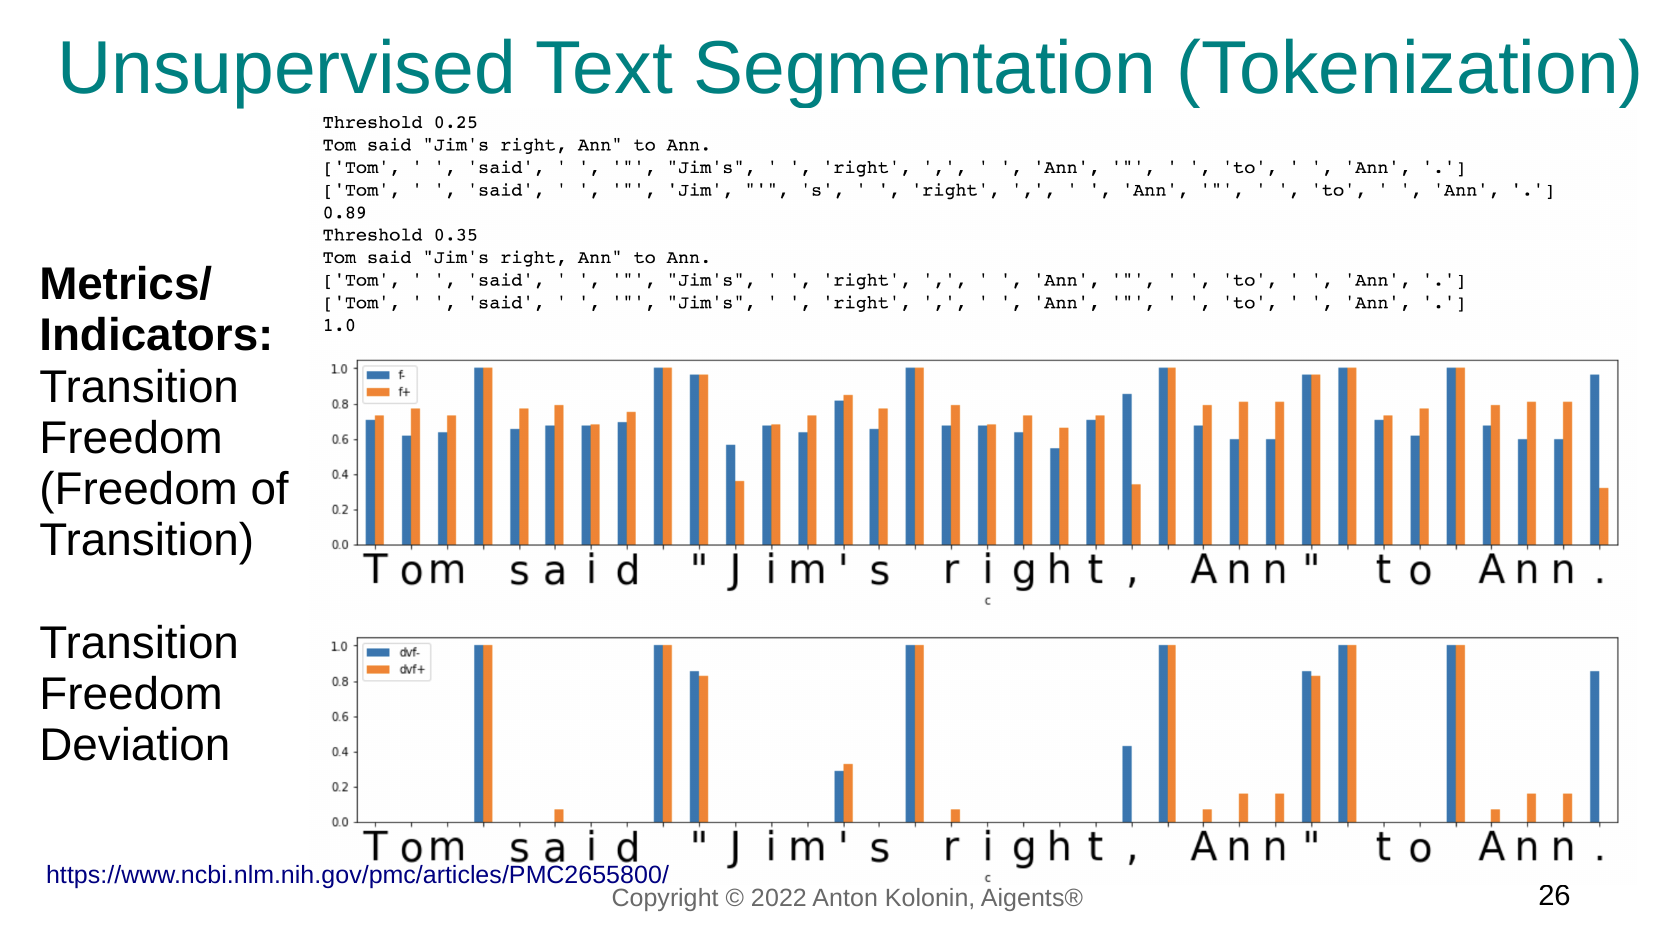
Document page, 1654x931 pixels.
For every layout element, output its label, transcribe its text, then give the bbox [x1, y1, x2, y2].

text_box Metrics/ Indicators: Transition Freedom (Freedom of Transition) Transition Freedom Deviation [24, 250, 309, 881]
text_box https://www.ncbi.nlm.nih.gov/pmc/articles/PMC2655800/ [31, 853, 791, 901]
text_box Unsupervised Text Segmentation (Tokenization) [0, 0, 1653, 135]
picture [309, 108, 1637, 885]
